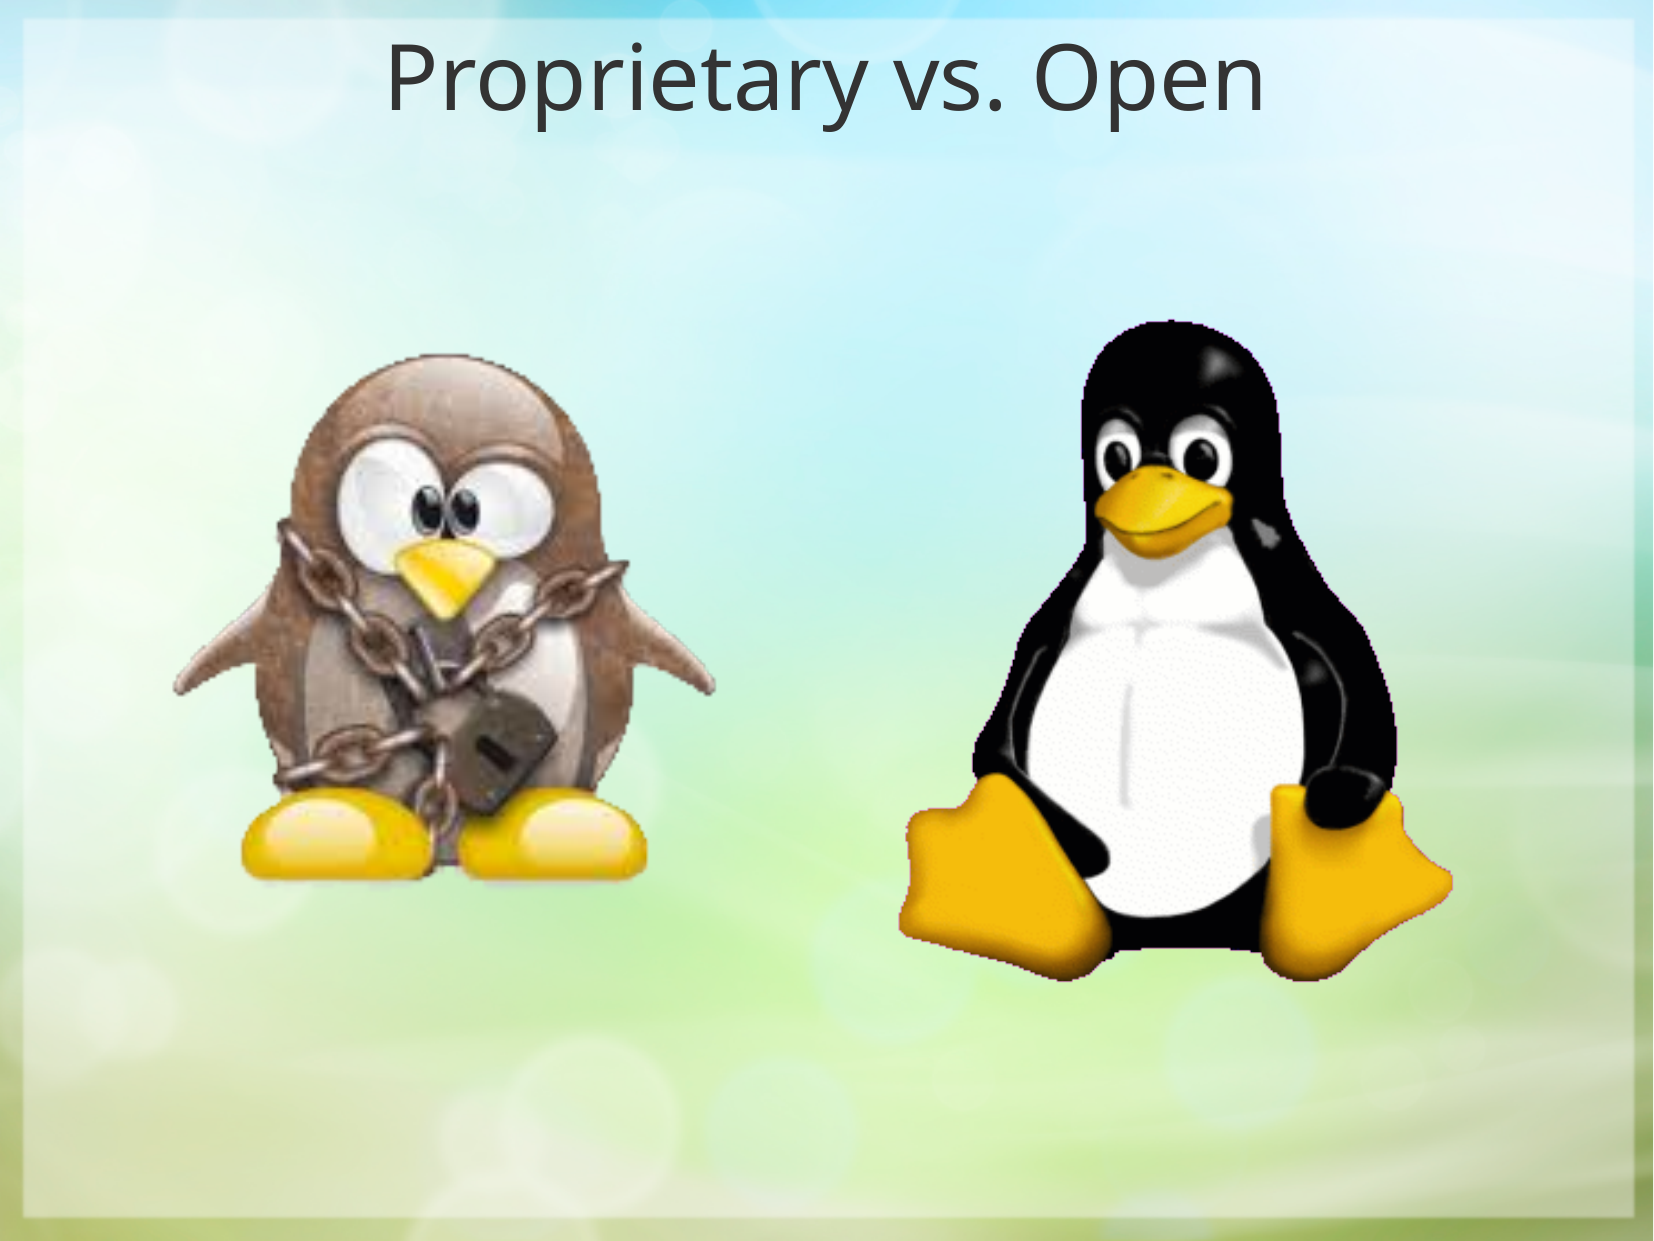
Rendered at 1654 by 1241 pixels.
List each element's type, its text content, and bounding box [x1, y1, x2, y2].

title Proprietary vs. Open [82, 0, 1571, 151]
picture [0, 0, 1654, 1241]
